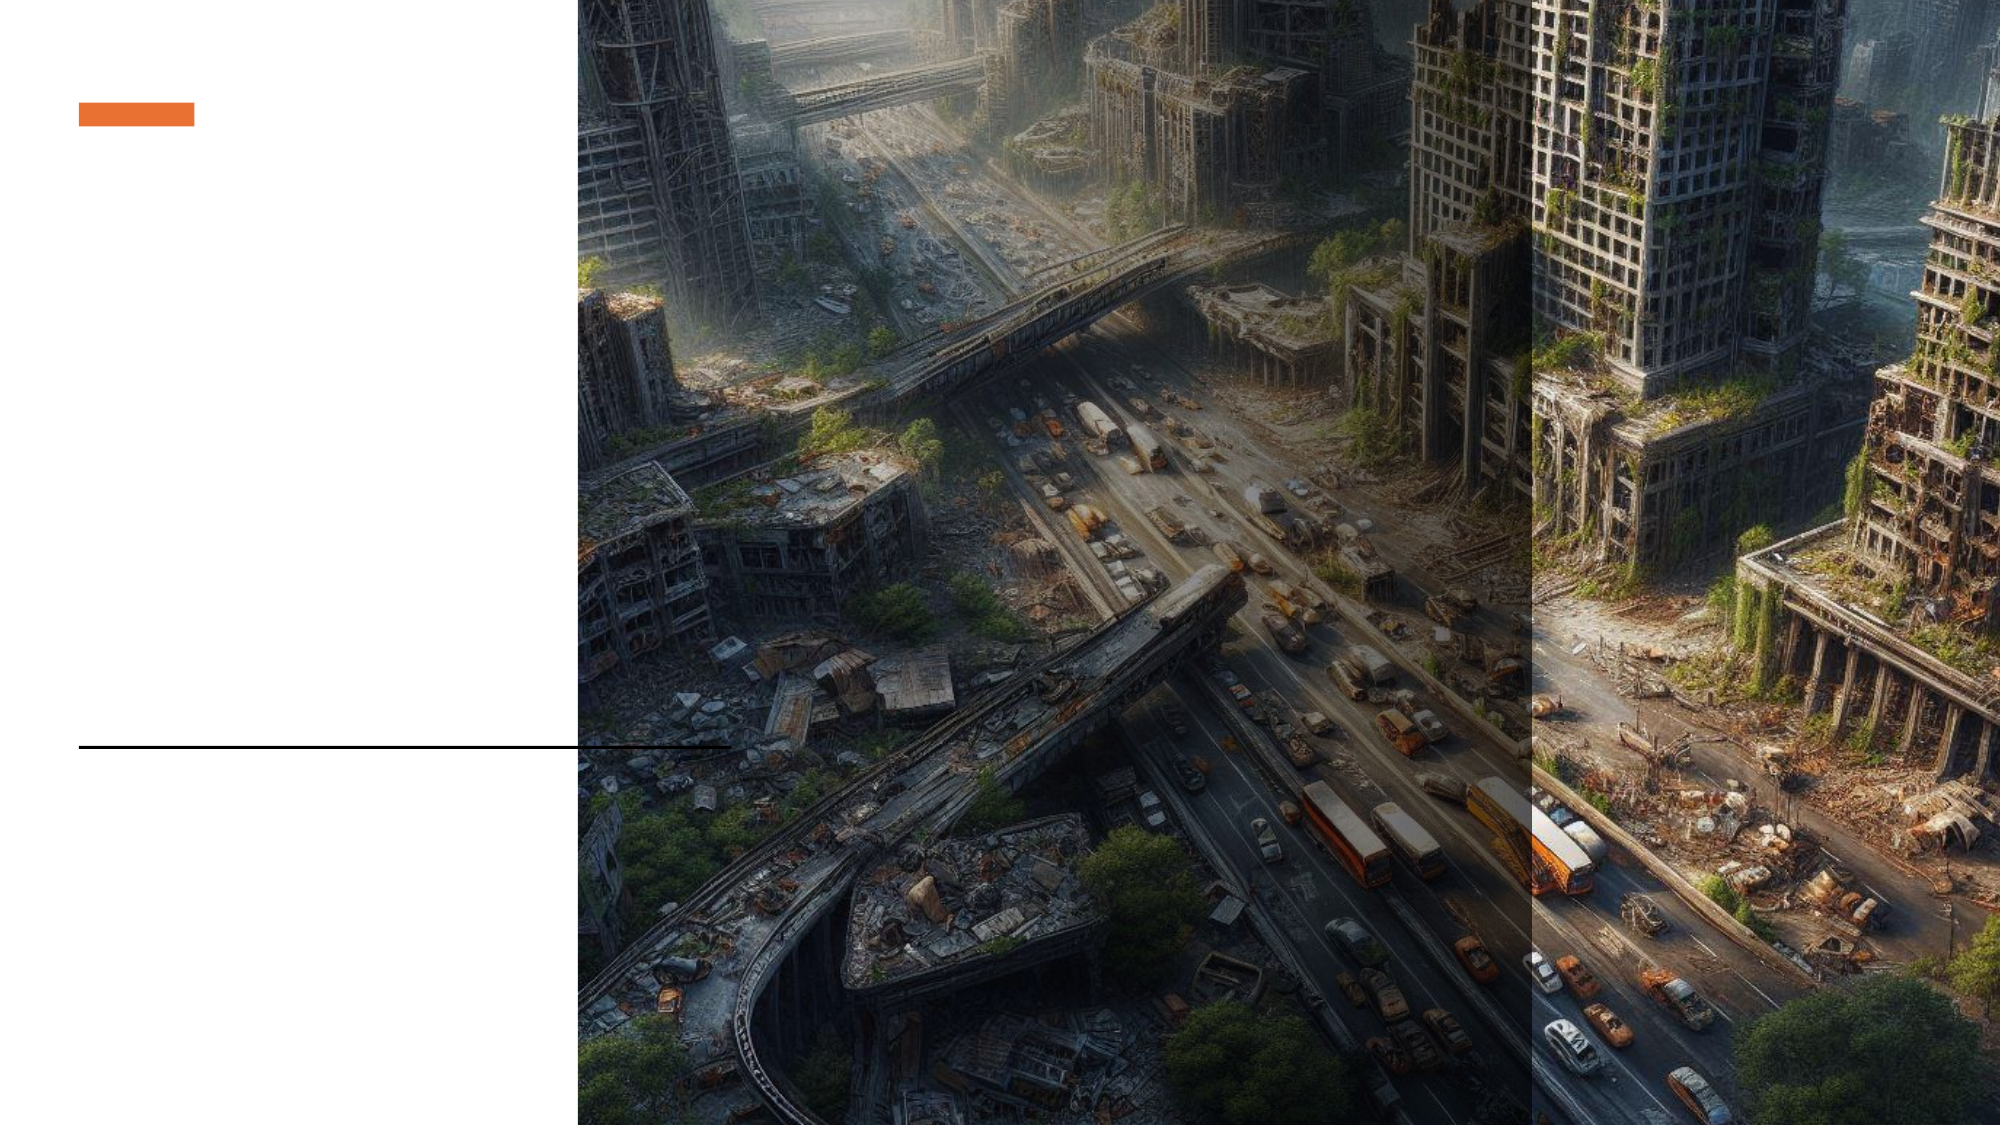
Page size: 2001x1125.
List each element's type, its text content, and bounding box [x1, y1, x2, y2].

text_box [0, 0, 1532, 1125]
title Les Salles Spéciales: [106, 100, 766, 368]
picture [1532, 0, 2000, 1125]
